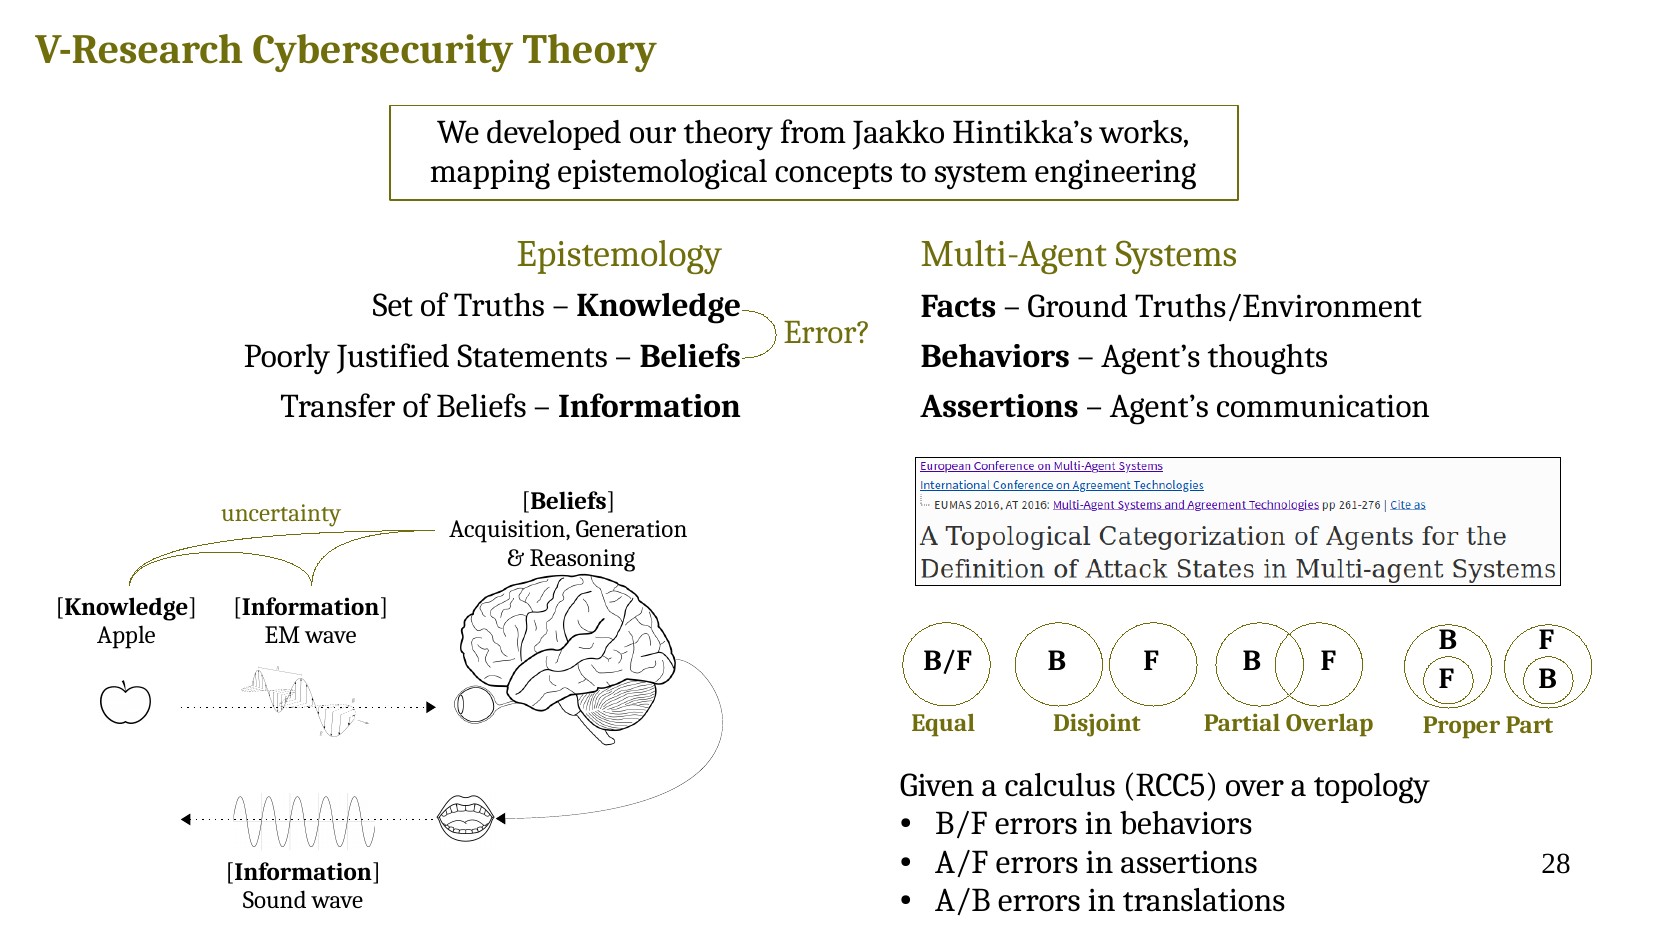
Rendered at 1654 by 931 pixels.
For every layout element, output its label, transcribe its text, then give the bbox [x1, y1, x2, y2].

text_box Partial Overlap [1188, 701, 1394, 747]
text_box Error? [768, 306, 890, 361]
text_box B [1523, 655, 1578, 714]
text_box Multi-Agent Systems [905, 225, 1266, 284]
picture [100, 679, 151, 725]
picture [233, 793, 376, 850]
text_box B [1032, 637, 1087, 696]
text_box We developed our theory from Jaakko Hintikka’s works, mapping epistemological concepts to system engineering [390, 105, 1238, 200]
text_box [Information] EM wave [218, 585, 406, 688]
text_box Given a calculus (RCC5) over a topology B/F errors in behaviors A/F errors in assertions A/B errors in translations [885, 759, 1475, 931]
text_box Equal [896, 701, 1006, 747]
text_box F [1305, 637, 1360, 697]
text_box Epistemology [501, 225, 751, 284]
text_box Set of Truths – Knowledge Poorly Justified Statements – Beliefs Transfer of Beliefs – Information [75, 279, 756, 439]
picture [435, 788, 496, 849]
text_box F [1128, 637, 1183, 696]
text_box B/F [908, 637, 991, 687]
text_box Proper Part [1408, 703, 1573, 749]
picture [241, 688, 369, 737]
text_box B [1227, 637, 1282, 697]
text_box V-Research Cybersecurity Theory [20, 18, 1171, 91]
picture [454, 582, 676, 747]
text_box uncertainty [206, 491, 361, 536]
picture [915, 457, 1561, 586]
text_box F [1423, 655, 1478, 703]
text_box [Information] Sound wave [210, 850, 406, 931]
text_box Disjoint [1038, 701, 1159, 747]
text_box [Beliefs] Acquisition, Generation & Reasoning [434, 479, 716, 582]
text_box B [1423, 615, 1479, 675]
text_box [Knowledge] Apple [40, 585, 219, 663]
text_box Facts – Ground Truths/Environment Behaviors – Agent’s thoughts Assertions – Agent’s communication [905, 279, 1611, 436]
text_box F [1523, 615, 1578, 655]
